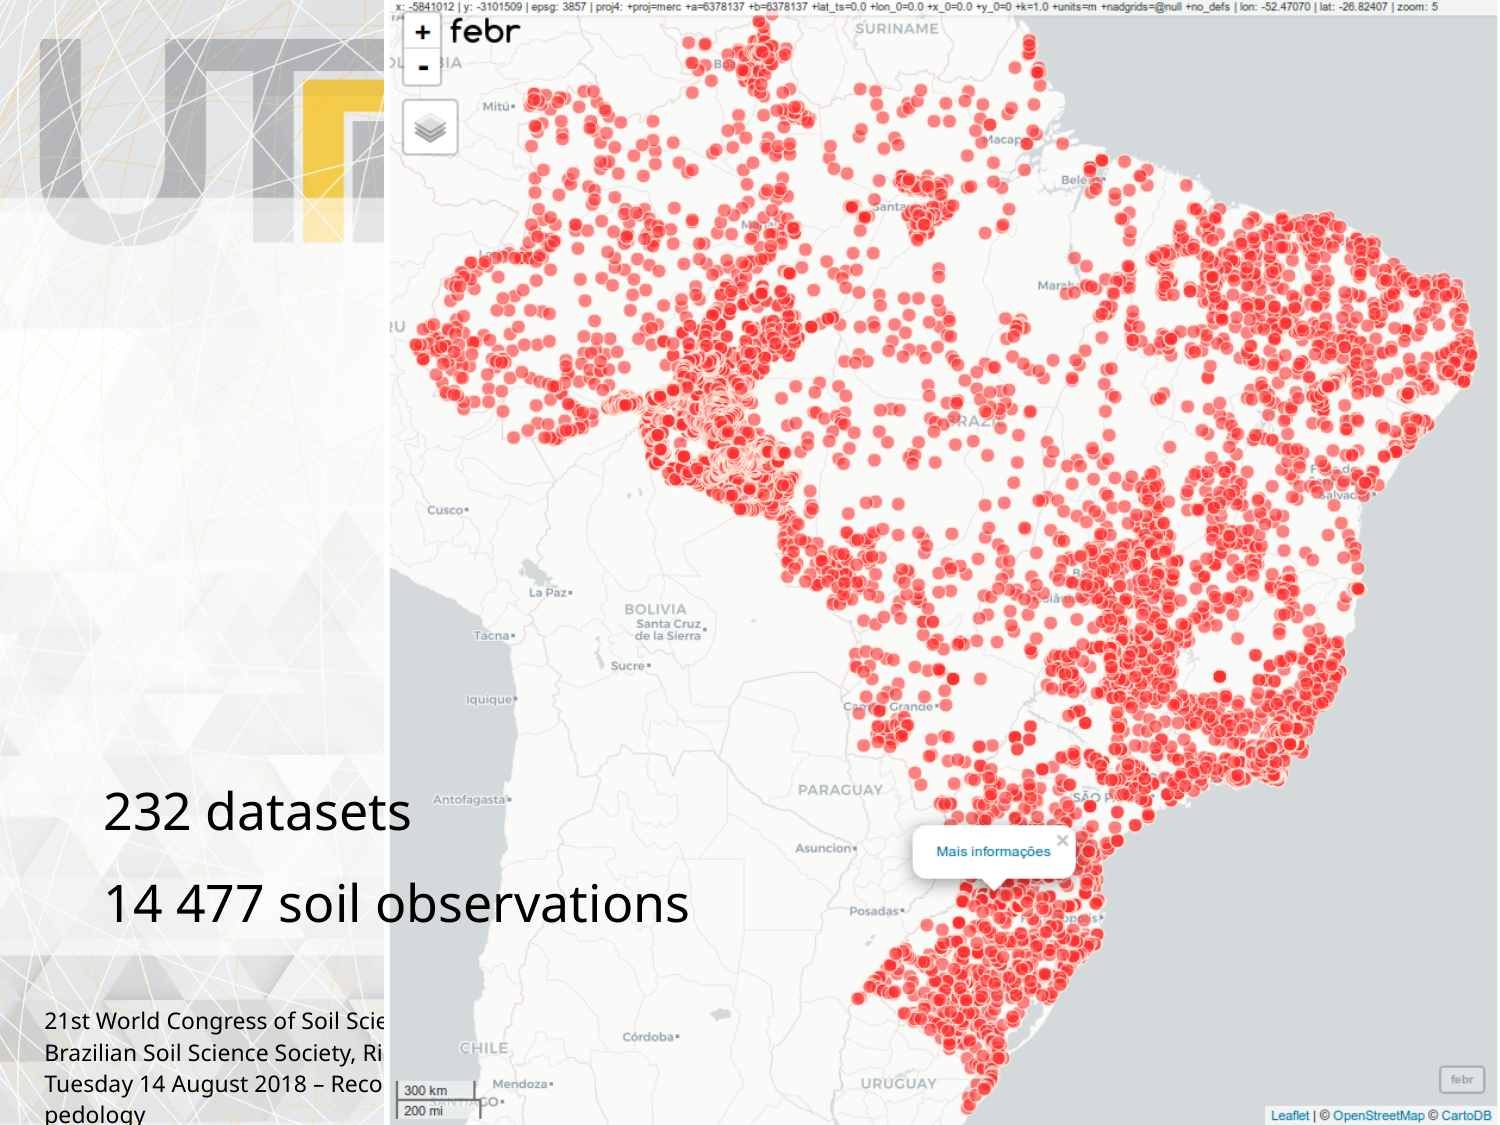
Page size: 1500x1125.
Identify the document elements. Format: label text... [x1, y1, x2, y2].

picture [0, 0, 1500, 1125]
picture [122, 1112, 129, 1122]
text_box 21st World Congress of Soil Science Brazilian Soil Science Society, Rio de Janeiro, Brazil Tuesday 14 August 2018 – Reconciling pedometrics and pedology [29, 998, 384, 1105]
list 232 datasets 14 477 soil observations [103, 779, 694, 955]
picture [48, 1112, 55, 1122]
